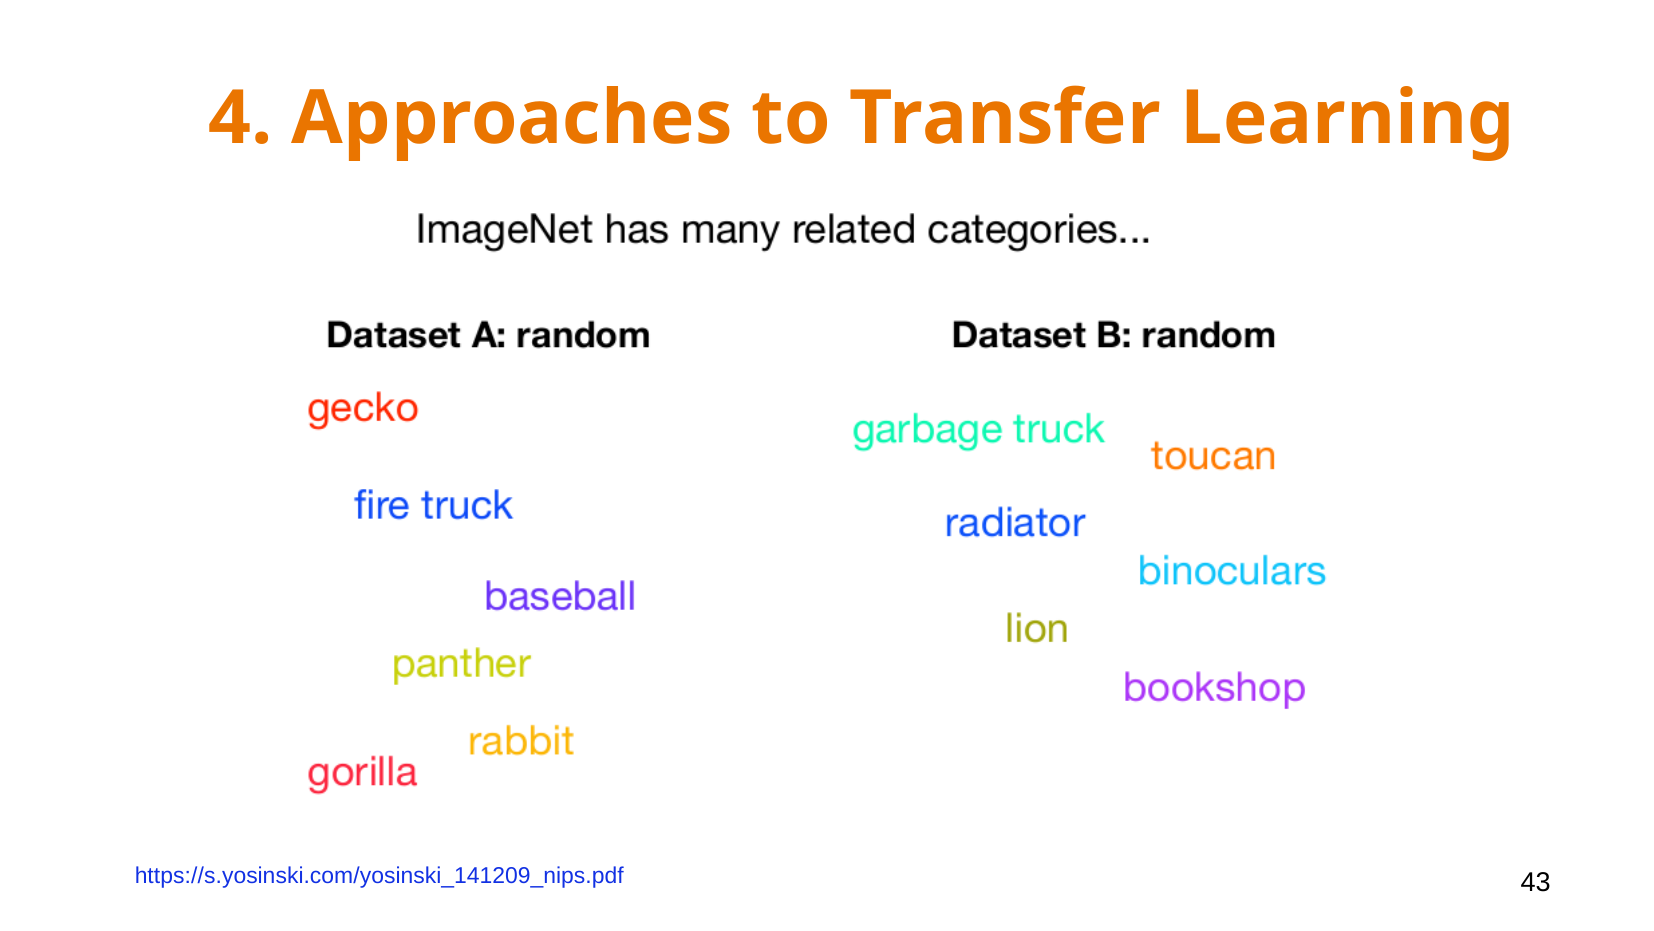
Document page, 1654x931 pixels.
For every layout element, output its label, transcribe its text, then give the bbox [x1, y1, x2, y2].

picture [223, 196, 1372, 918]
title 4. Approaches to Transfer Learning [82, 37, 1571, 193]
text_box https://s.yosinski.com/yosinski_141209_nips.pdf [120, 855, 676, 896]
